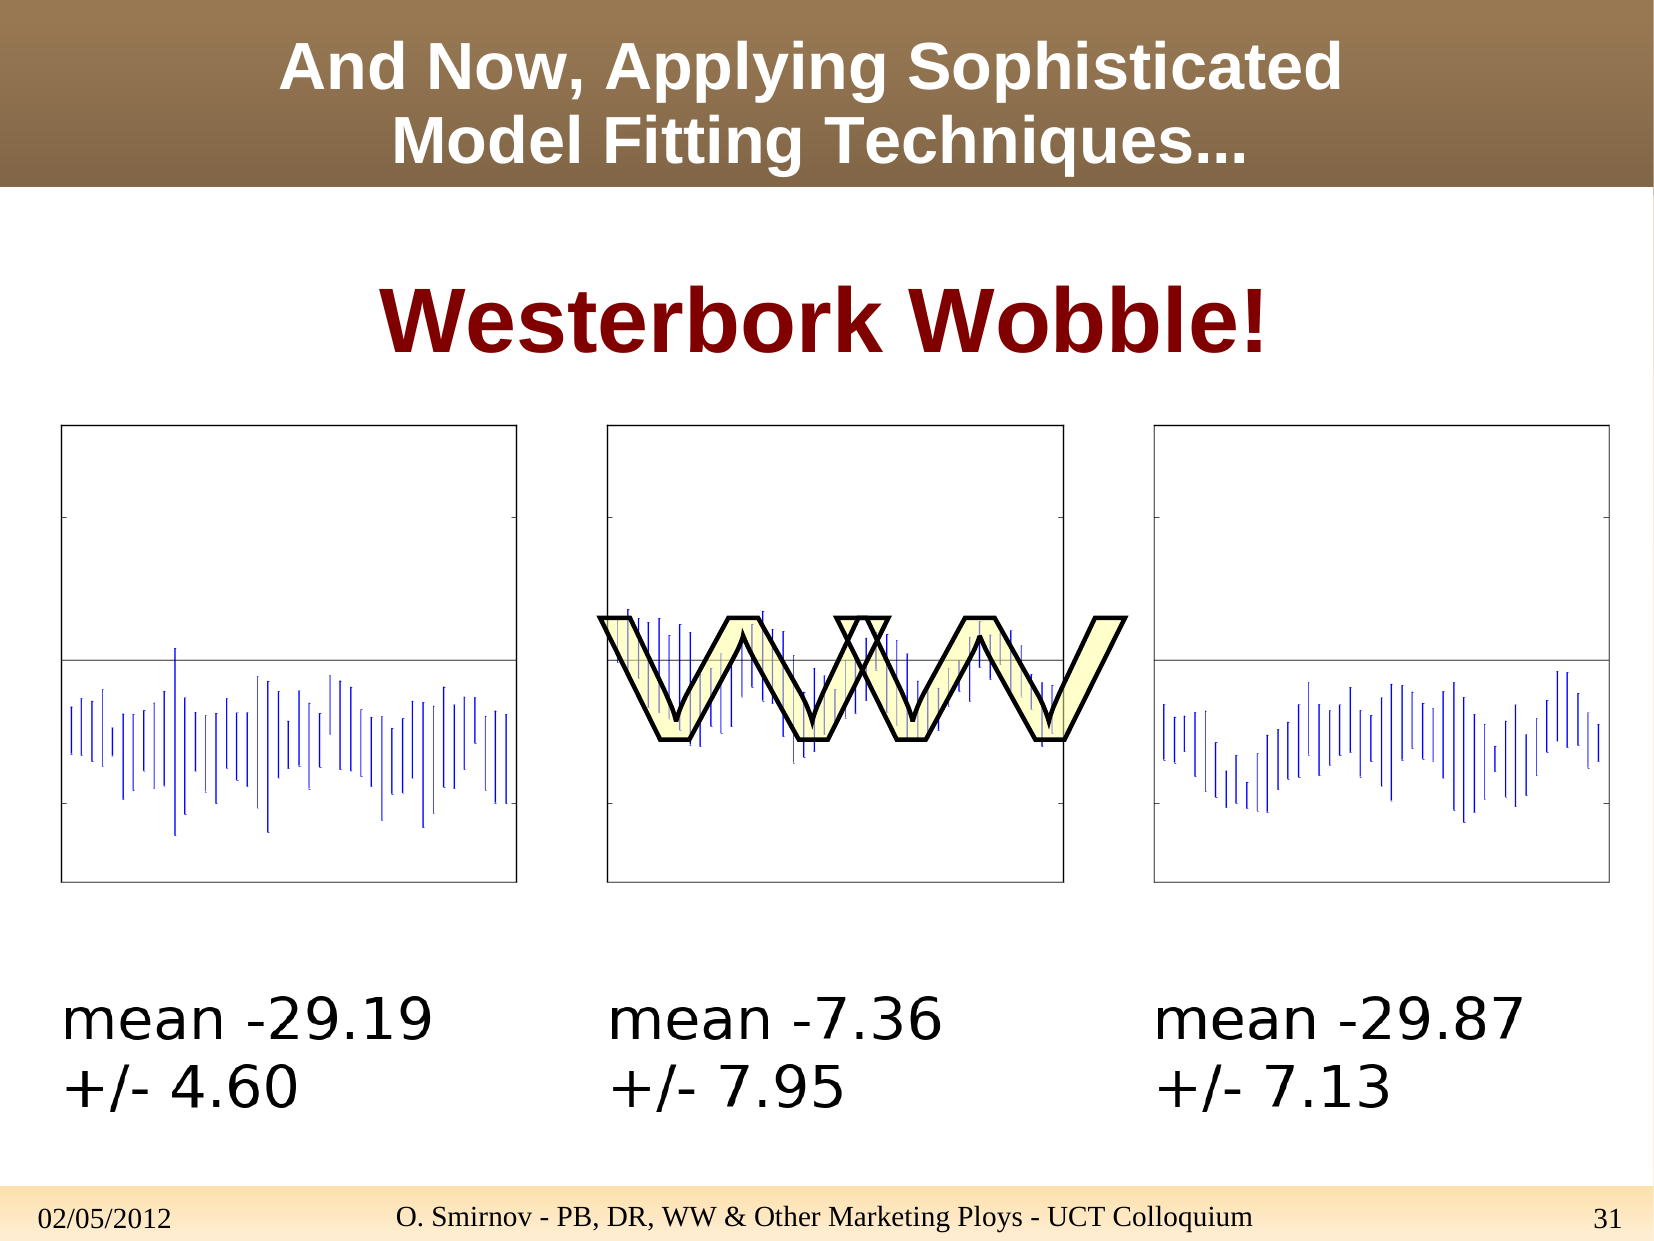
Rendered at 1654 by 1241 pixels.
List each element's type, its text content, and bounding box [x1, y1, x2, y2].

text_box WW [600, 617, 1126, 740]
picture [0, 0, 1654, 1241]
text_box Westerbork Wobble! [262, 262, 1388, 385]
title And Now, Applying Sophisticated Model Fitting Techniques... [76, 7, 1565, 187]
